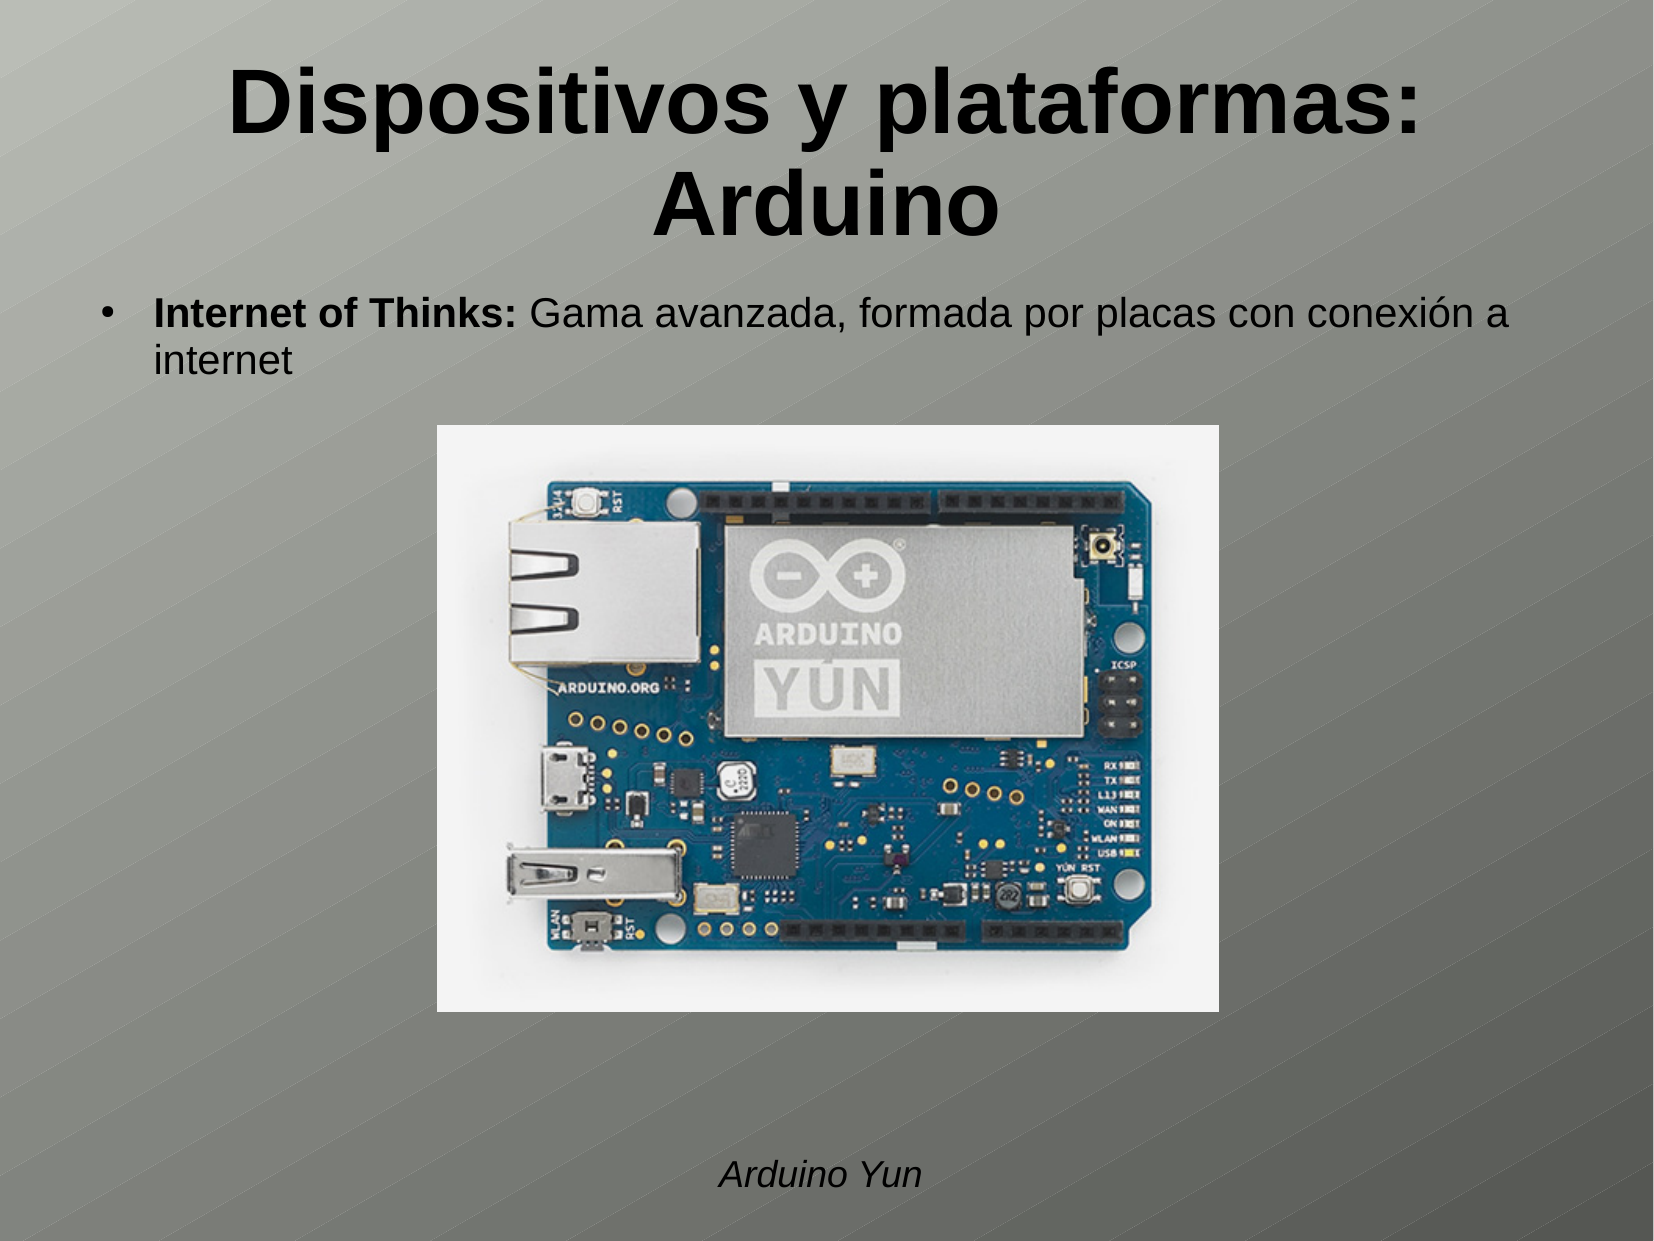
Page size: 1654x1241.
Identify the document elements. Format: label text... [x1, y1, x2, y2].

title Dispositivos y plataformas: Arduino [82, 49, 1571, 257]
list Internet of Thinks: Gama avanzada, formada por placas con conexión a internet [82, 290, 1571, 1182]
text_box Arduino Yun [366, 1145, 1276, 1203]
picture [437, 425, 1219, 1012]
